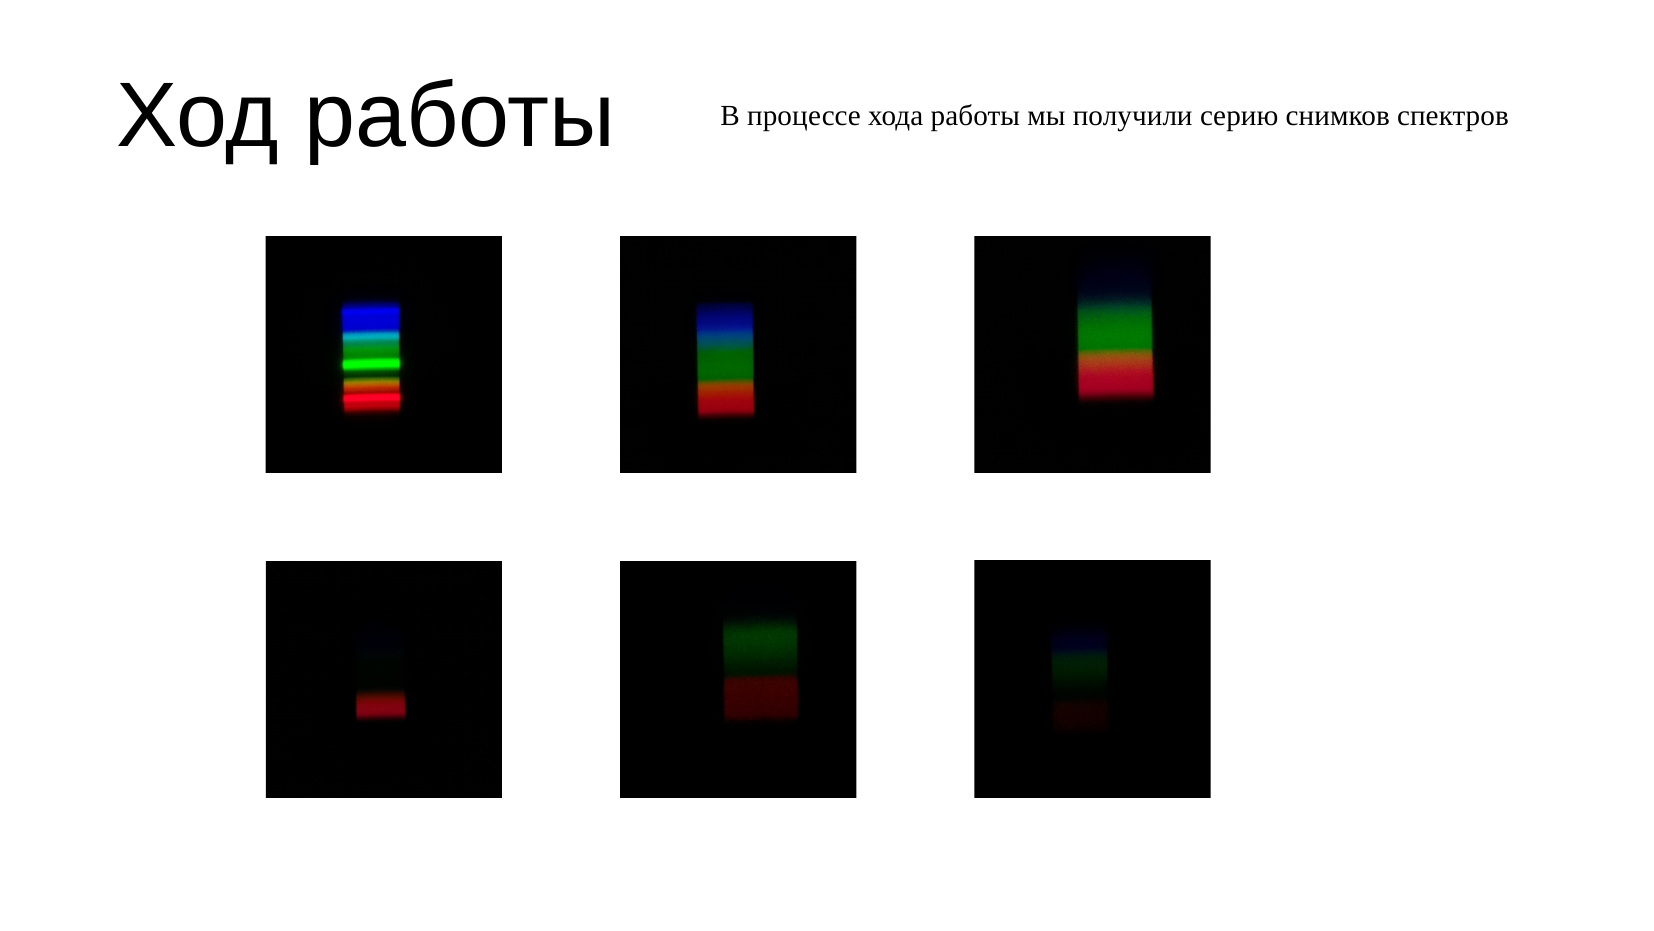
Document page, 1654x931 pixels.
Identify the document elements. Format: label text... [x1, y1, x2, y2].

title Ход работы [82, 37, 650, 193]
picture [974, 236, 1211, 473]
picture [620, 236, 857, 473]
picture [265, 561, 502, 798]
picture [620, 561, 857, 798]
list В процессе хода работы мы получили серию снимков спектров [649, 99, 1595, 148]
picture [265, 236, 502, 473]
picture [974, 560, 1211, 798]
